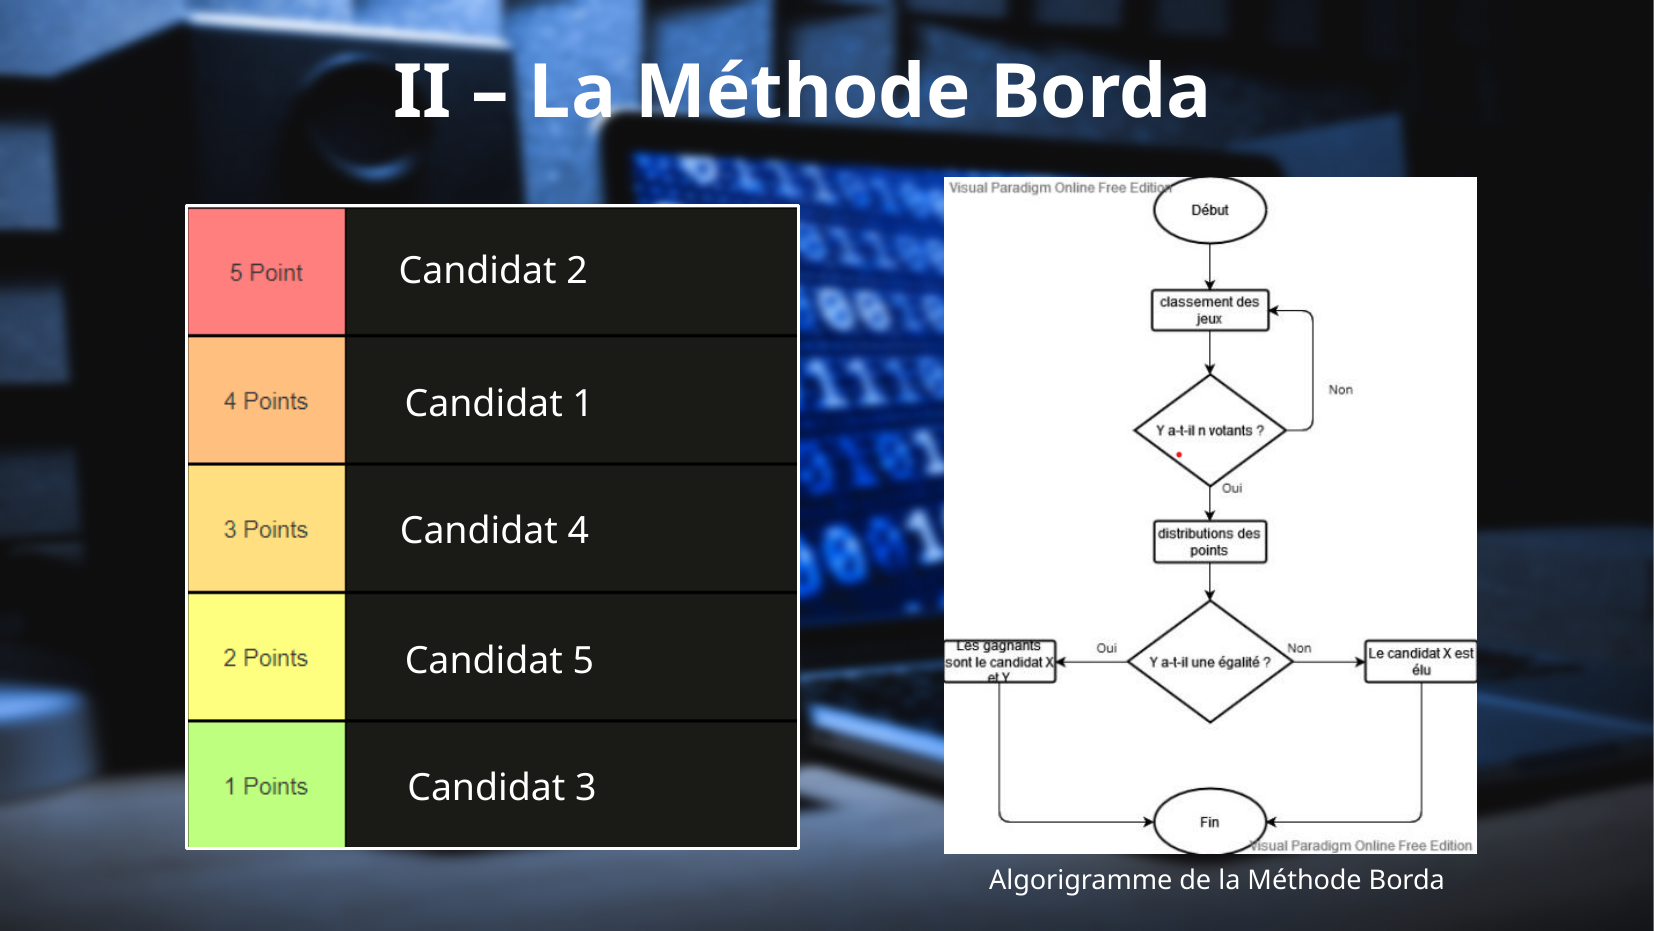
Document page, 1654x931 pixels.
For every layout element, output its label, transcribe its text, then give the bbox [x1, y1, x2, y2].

text_box Candidat 1 [389, 368, 745, 429]
text_box Algorigramme de la Méthode Borda [974, 853, 1477, 931]
text_box Candidat 2 [383, 236, 739, 297]
text_box Candidat 4 [385, 496, 740, 557]
text_box Candidat 5 [390, 626, 745, 687]
text_box Candidat 3 [392, 752, 747, 813]
picture [0, 0, 1654, 931]
title II – La Méthode Borda [366, 29, 1241, 148]
